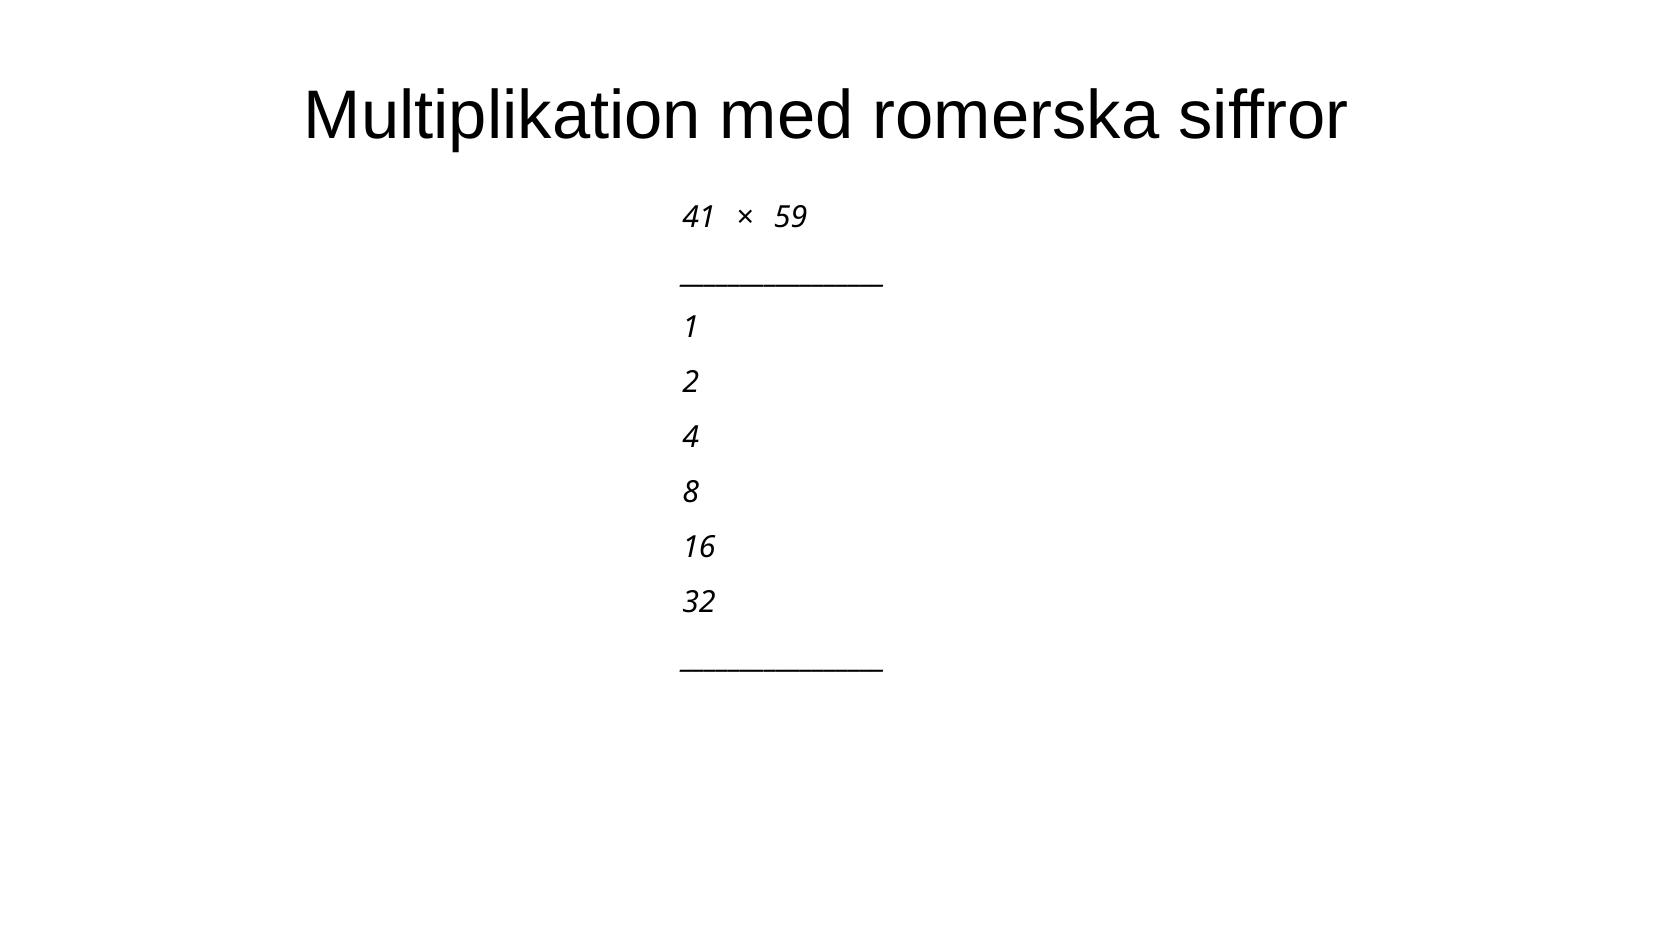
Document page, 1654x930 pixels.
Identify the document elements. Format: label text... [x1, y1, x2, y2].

list 41 × 59 _________________ 1 2 4 8 16 32 _________________ [639, 195, 1014, 735]
title Multiplikation med romerska siffror [82, 36, 1571, 193]
